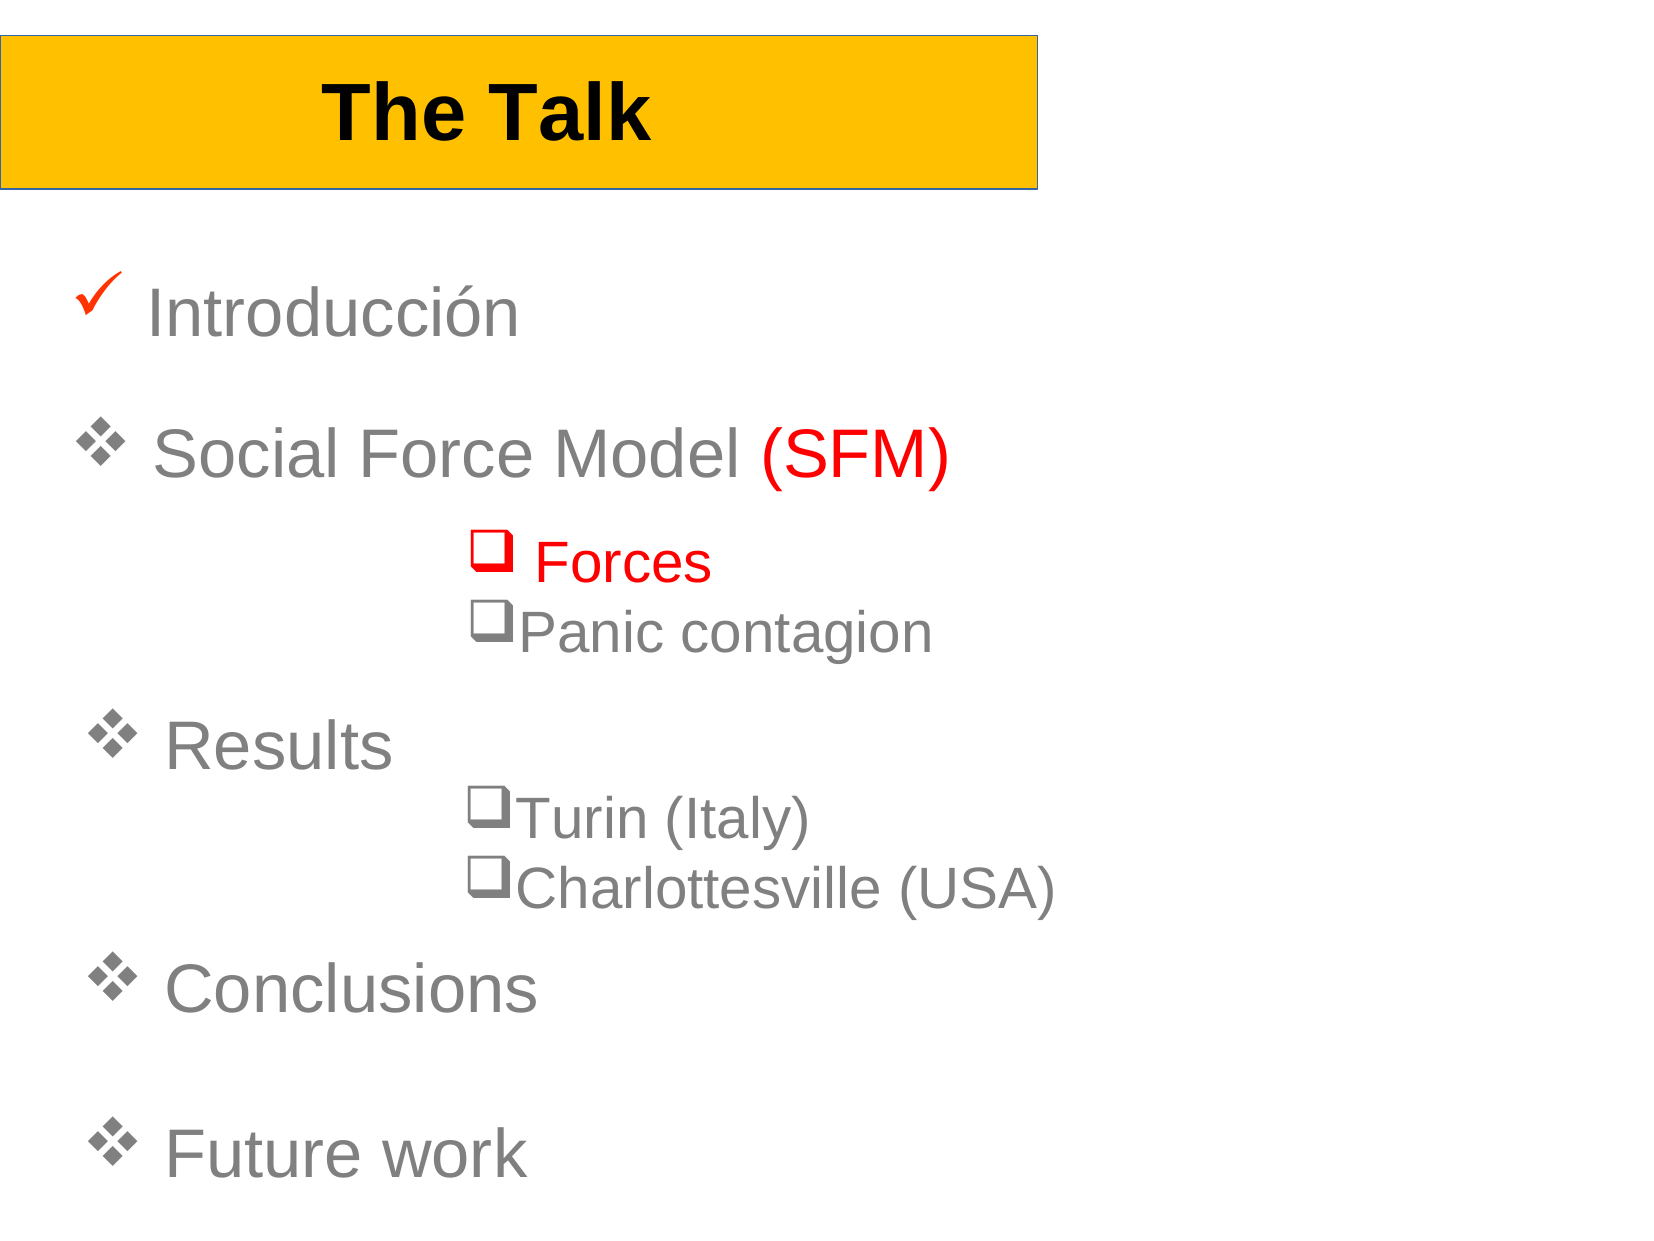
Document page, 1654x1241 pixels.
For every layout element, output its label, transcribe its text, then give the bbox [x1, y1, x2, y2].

text_box Introducción [70, 245, 910, 372]
text_box [968, 35, 1038, 189]
text_box The Talk [6, 16, 968, 199]
text_box Results [82, 678, 673, 806]
text_box Future work [82, 1073, 780, 1227]
text_box Turin (Italy) Charlottesville (USA) [463, 725, 1393, 930]
text_box Conclusions [82, 921, 673, 1048]
text_box [0, 35, 6, 189]
text_box Social Force Model (SFM) [70, 373, 1225, 528]
text_box Forces Panic contagion [466, 485, 1542, 702]
